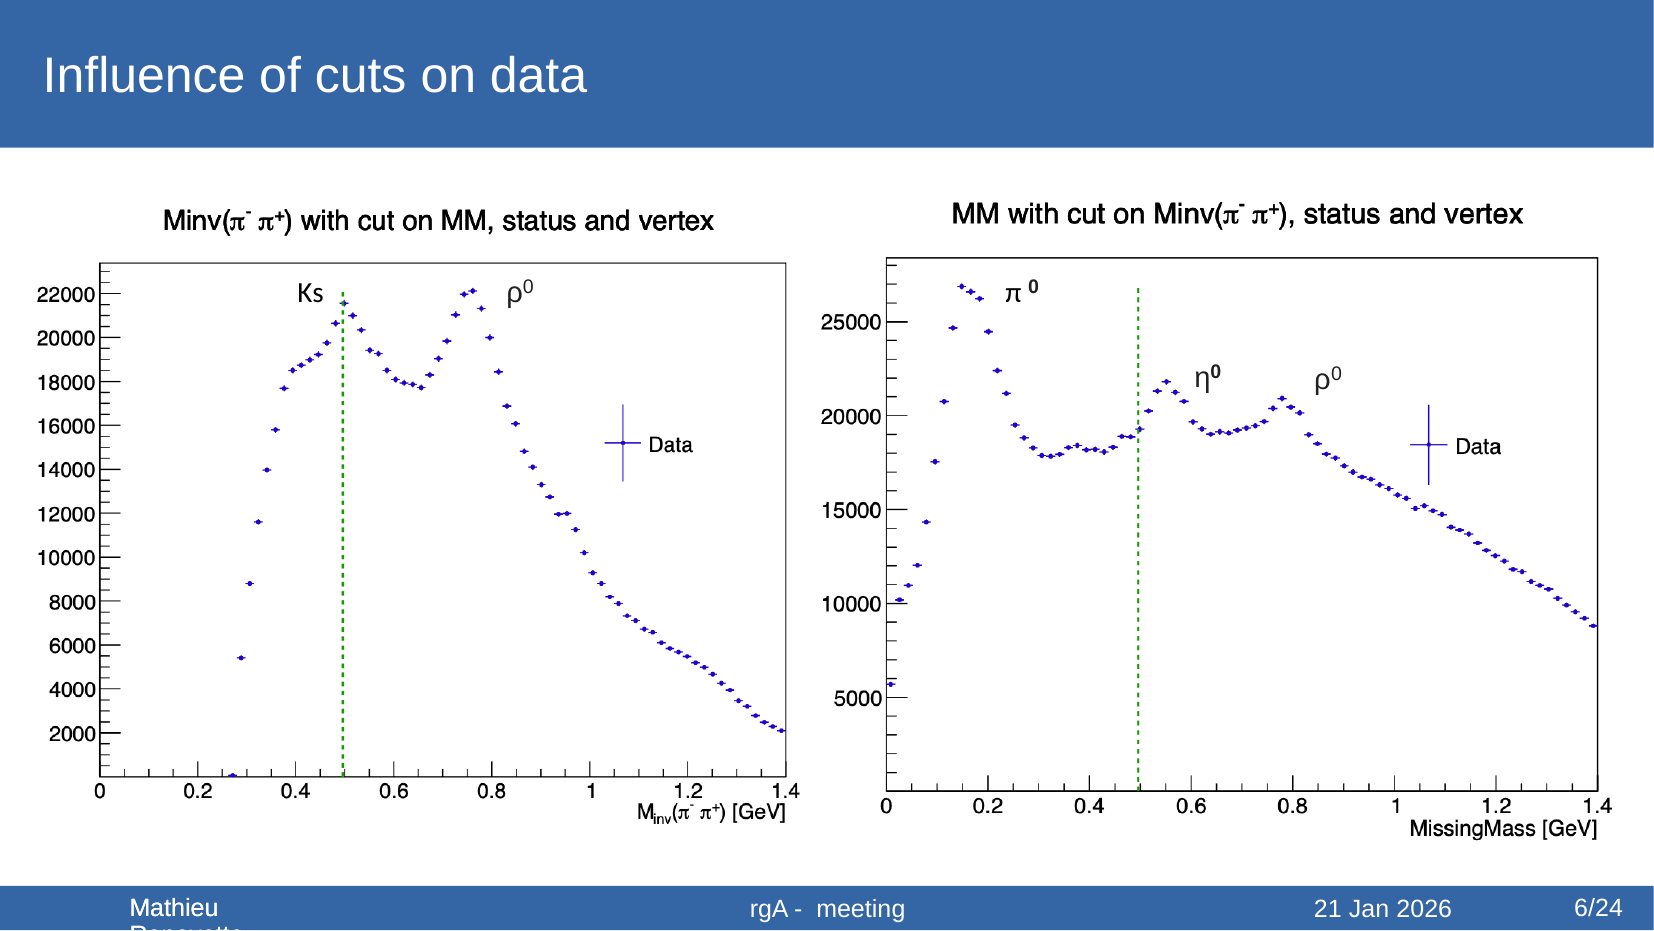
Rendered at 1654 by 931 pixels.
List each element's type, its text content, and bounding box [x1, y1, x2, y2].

text_box ρ0 [1299, 352, 1381, 404]
text_box [0, 0, 1654, 148]
text_box π 0 [990, 265, 1065, 316]
text_box Ks [282, 265, 357, 316]
text_box 21 Jan 2026 [1299, 887, 1536, 931]
text_box Influence of cuts on data [27, 40, 886, 114]
text_box 6/24 [1559, 885, 1654, 930]
picture [27, 194, 1623, 846]
text_box rgA - meeting [734, 887, 953, 931]
text_box ρ0 [491, 265, 584, 316]
text_box η0 [1179, 350, 1254, 402]
text_box [0, 885, 131, 931]
text_box [226, 885, 1654, 931]
text_box Mathieu Ronayette [114, 885, 355, 929]
